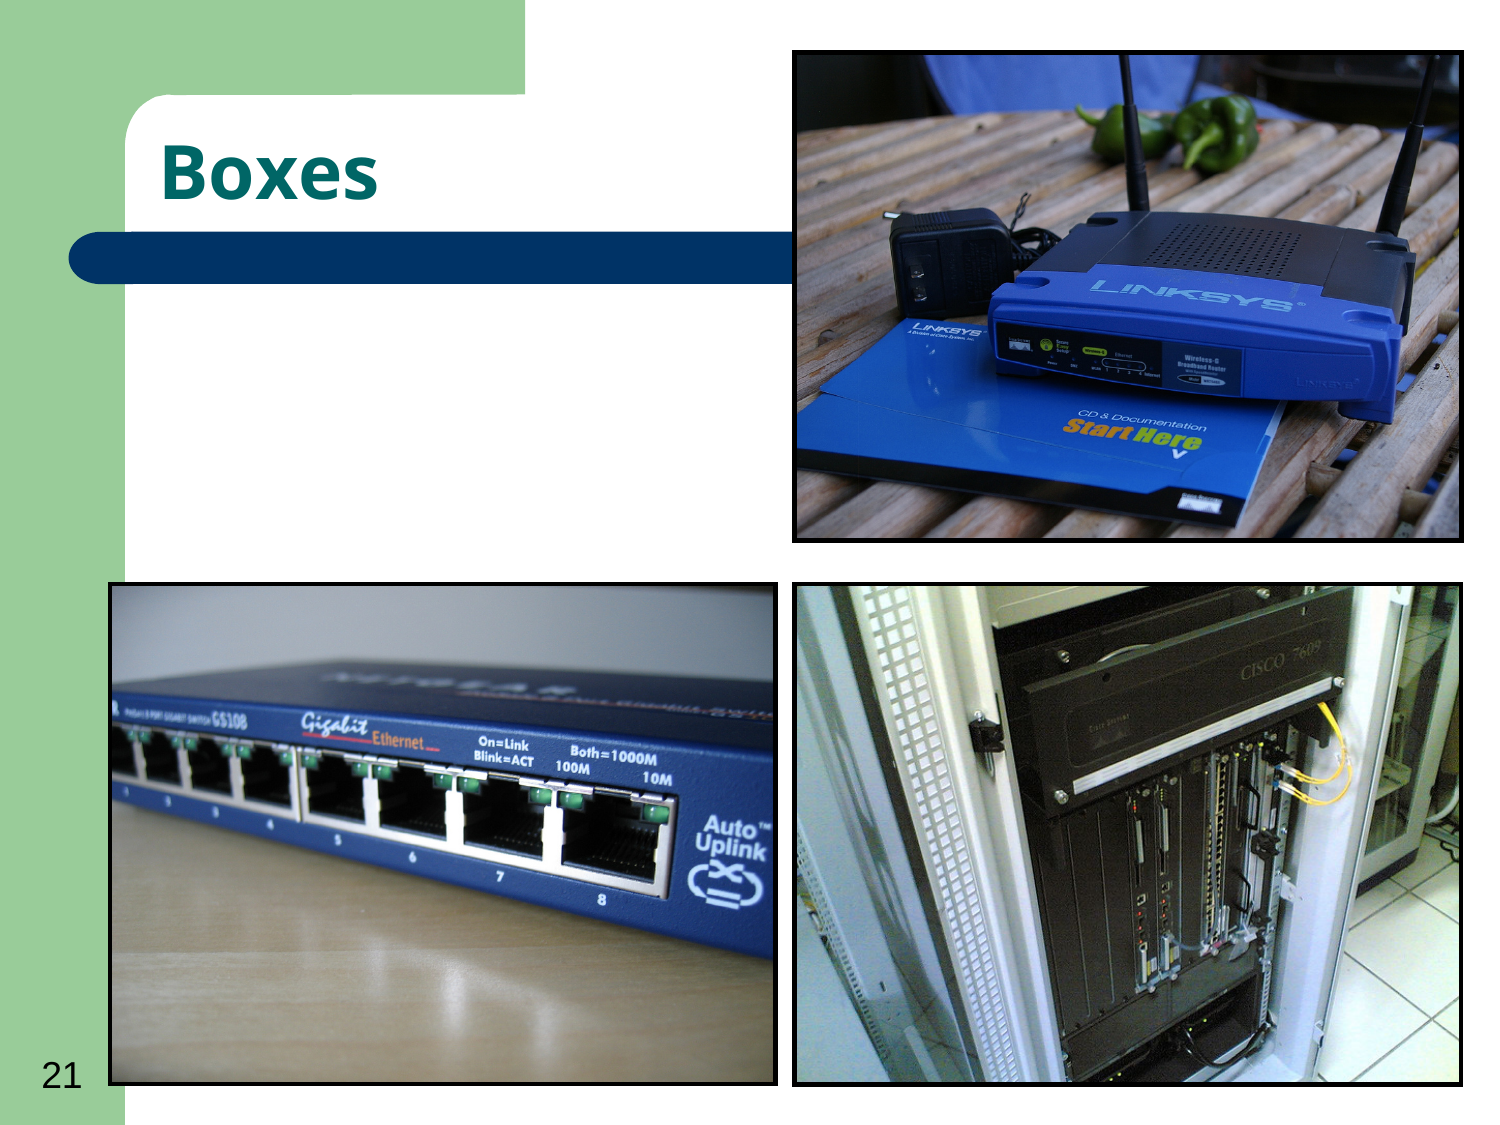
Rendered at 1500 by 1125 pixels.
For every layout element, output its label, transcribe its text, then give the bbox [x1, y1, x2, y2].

picture [112, 586, 774, 1082]
title Boxes [143, 109, 792, 224]
picture [797, 54, 1459, 538]
picture [797, 586, 1459, 1083]
